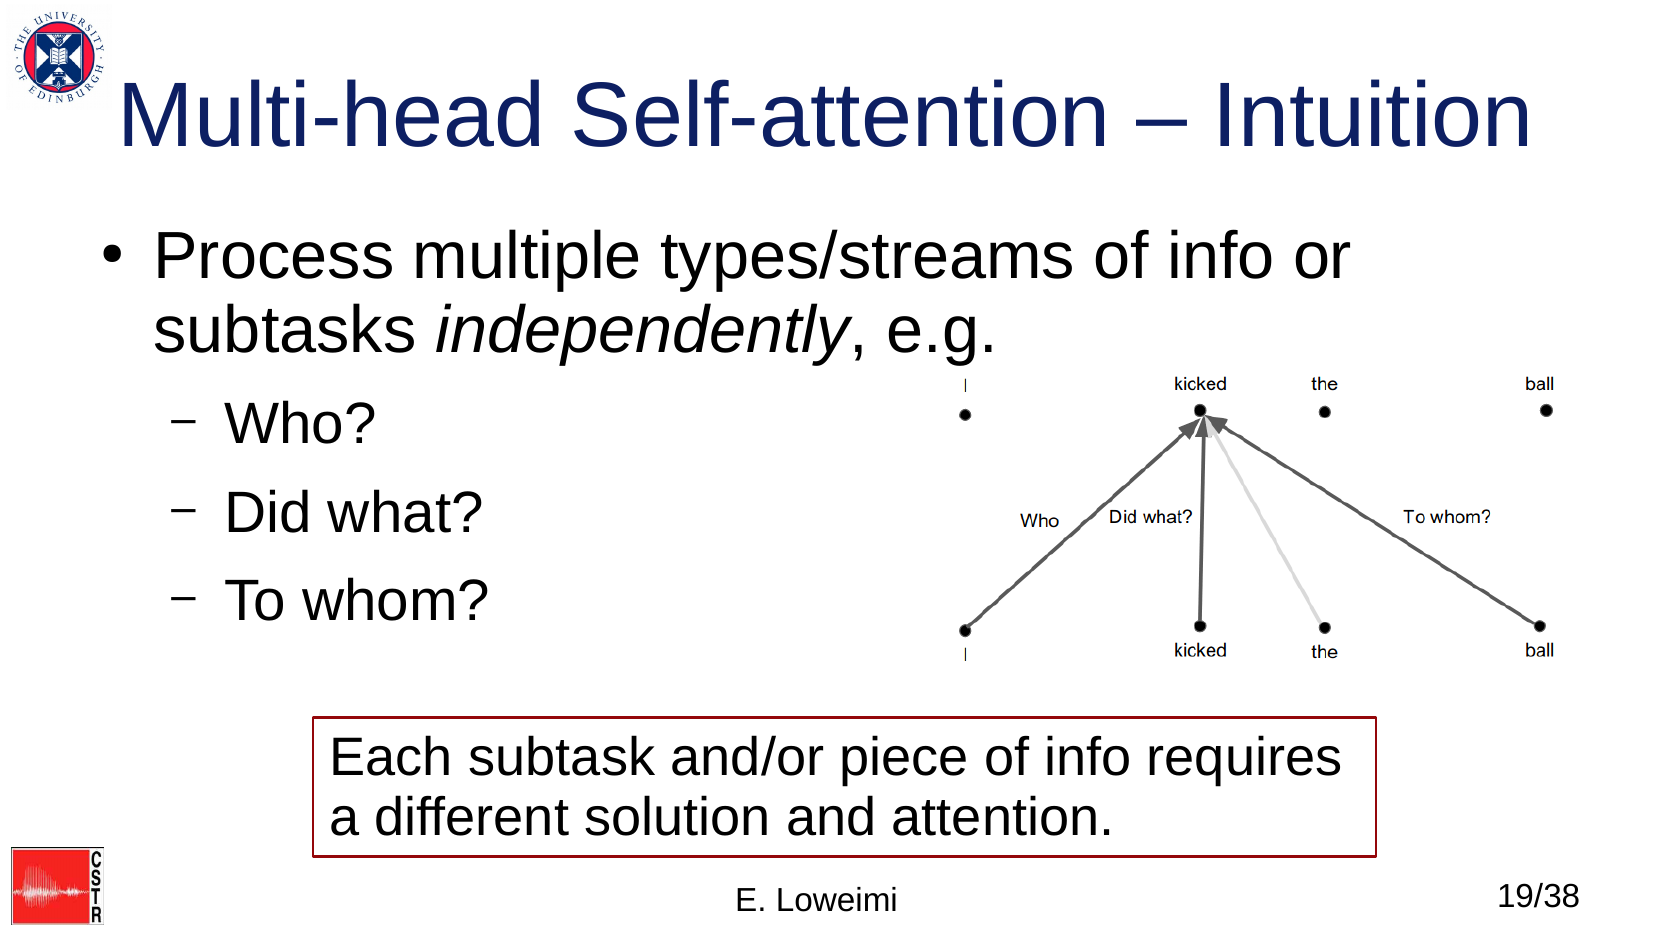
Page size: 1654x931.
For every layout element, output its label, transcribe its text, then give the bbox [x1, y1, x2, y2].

title Multi-head Self-attention – Intuition [82, 37, 1571, 193]
list Process multiple types/streams of info or subtasks independently, e.g. Who? Did what? To whom? [82, 217, 1571, 758]
text_box 19/38 [1482, 870, 1625, 928]
picture [11, 847, 104, 925]
text_box Each subtask and/or piece of info requires a different solution and attention. [312, 717, 1376, 857]
picture [933, 366, 1571, 674]
text_box E. Loweimi [720, 874, 934, 931]
picture [6, 4, 112, 110]
